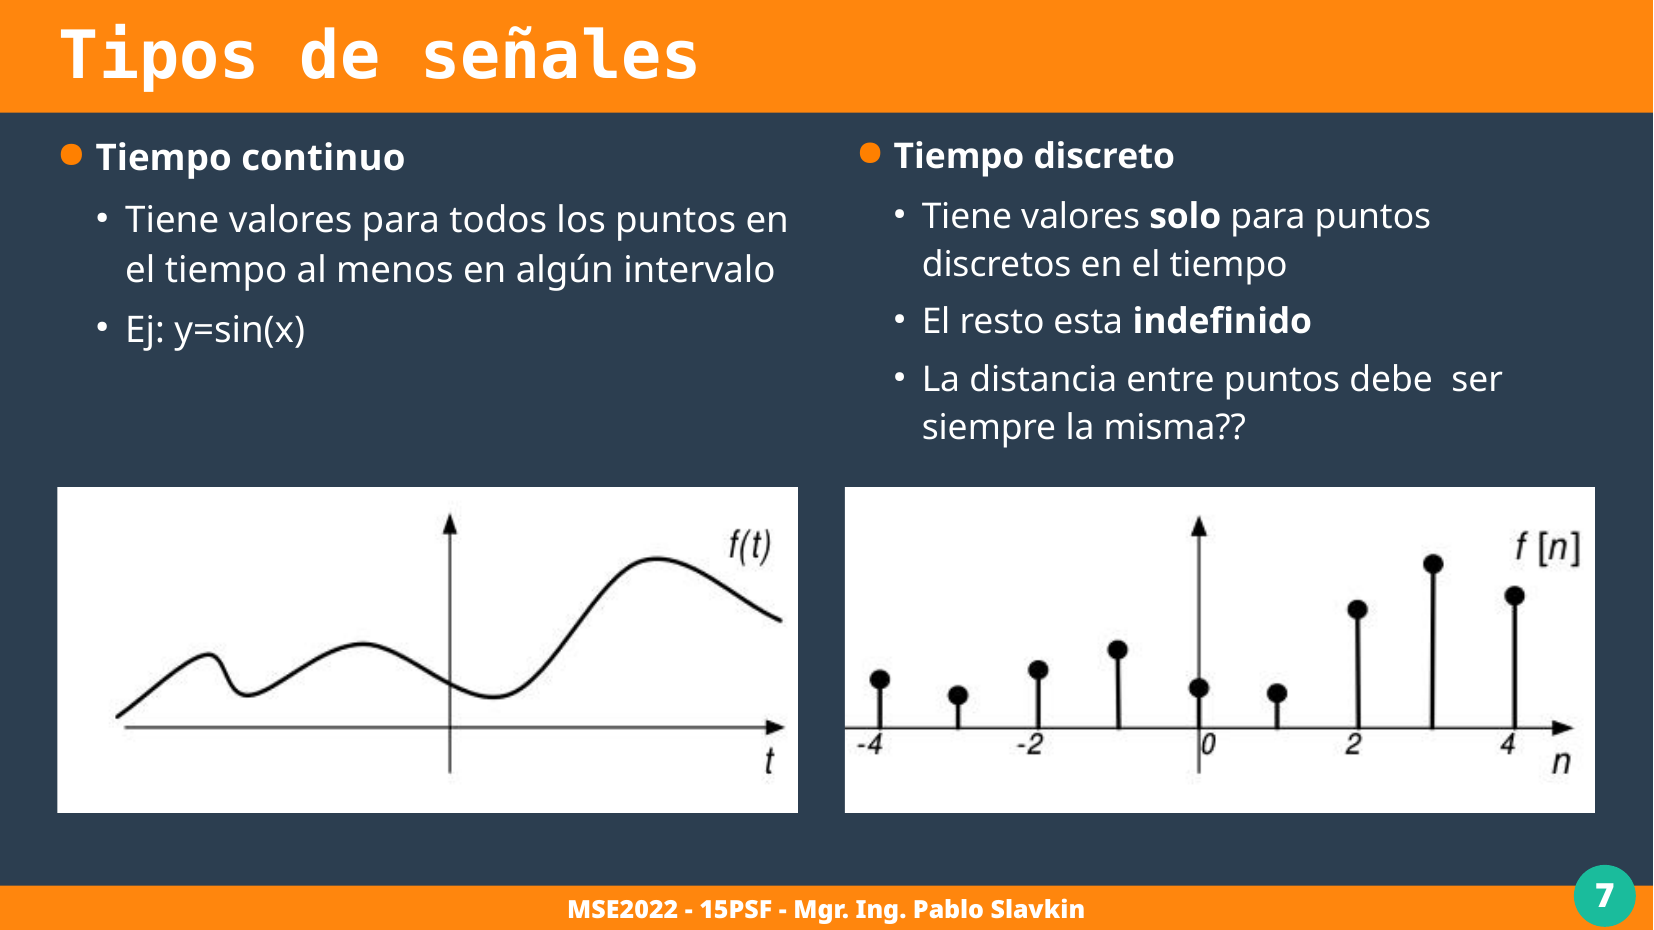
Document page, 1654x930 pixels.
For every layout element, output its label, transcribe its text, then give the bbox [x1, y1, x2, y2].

title Tipos de señales [58, 16, 1594, 181]
picture [57, 487, 798, 813]
list Tiempo continuo Tiene valores para todos los puntos en el tiempo al menos en algún intervalo Ej: y=sin(x) [47, 131, 794, 376]
picture [844, 487, 1595, 813]
list Tiempo discreto Tiene valores solo para puntos discretos en el tiempo El resto esta indefinido La distancia entre puntos debe ser siempre la misma?? [846, 131, 1560, 450]
